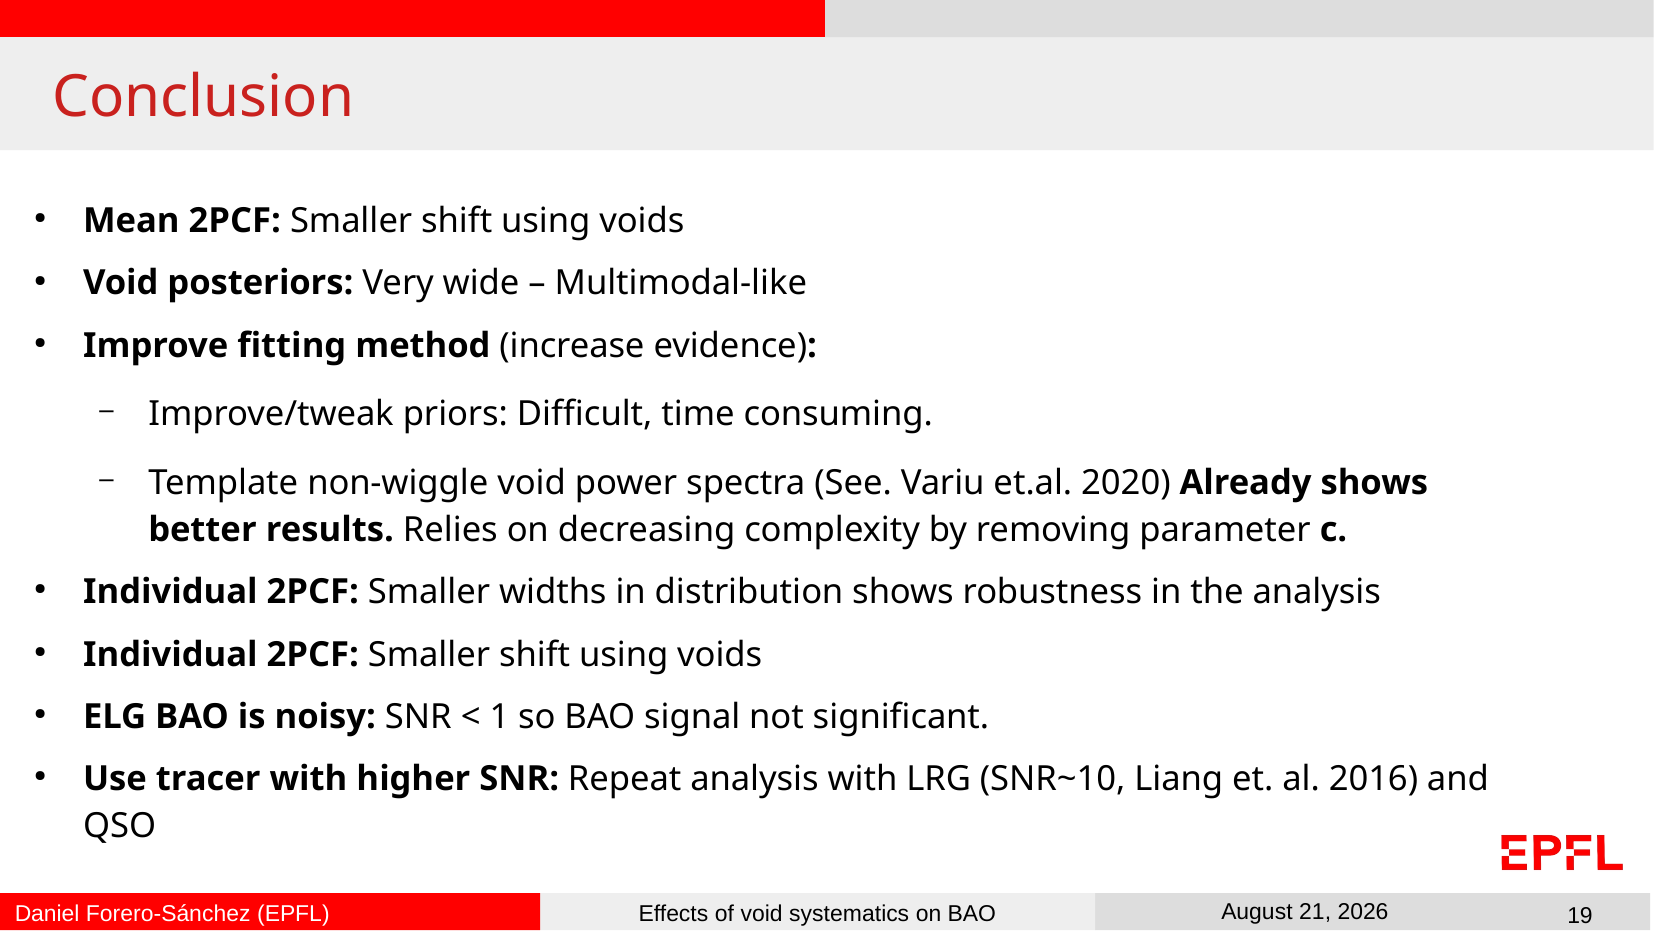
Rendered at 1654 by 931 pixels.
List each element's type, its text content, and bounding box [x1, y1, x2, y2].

picture [1487, 820, 1638, 885]
title Conclusion [52, 37, 1066, 151]
list Mean 2PCF: Smaller shift using voids Void posteriors: Very wide – Multimodal-like Improve fitting method (increase evidence): Improve/tweak priors: Difficult, time consuming. Template non-wiggle void power spectra (See. Variu et.al. 2020) Already shows better results. Relies on decreasing complexity by removing parameter c. Individual 2PCF: Smaller widths in distribution shows robustness in the analysis Individual 2PCF: Smaller shift using voids ELG BAO is noisy: SNR < 1 so BAO signal not significant. Use tracer with higher SNR: Repeat analysis with LRG (SNR~10, Liang et. al. 2016) and QSO [17, 195, 1507, 849]
